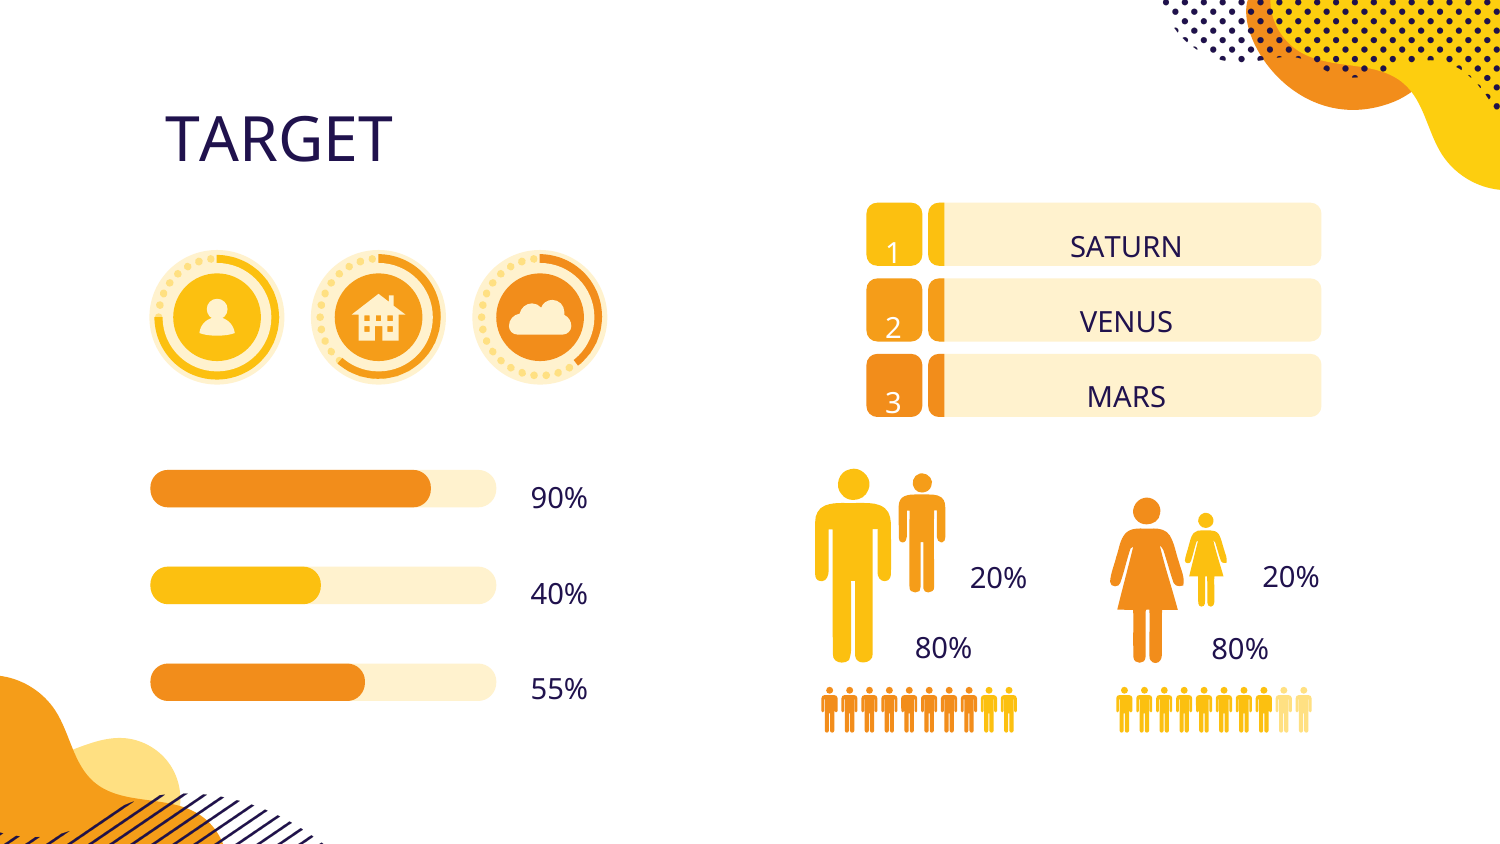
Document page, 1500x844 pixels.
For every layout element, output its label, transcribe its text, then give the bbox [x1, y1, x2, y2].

text_box [885, 686, 893, 694]
text_box [940, 695, 958, 733]
text_box [1195, 695, 1213, 733]
text_box [901, 695, 918, 733]
text_box [912, 473, 933, 493]
text_box [1215, 695, 1233, 733]
text_box 1 [856, 219, 932, 250]
text_box [149, 249, 285, 385]
text_box [821, 695, 838, 733]
text_box [905, 686, 913, 694]
text_box [866, 250, 923, 266]
text_box [980, 695, 998, 733]
text_box [866, 202, 923, 219]
text_box [1136, 695, 1153, 733]
text_box [1295, 695, 1312, 733]
text_box [866, 278, 923, 294]
text_box 90% [508, 464, 611, 508]
text_box 3 [856, 369, 932, 400]
text_box [1120, 686, 1128, 694]
text_box 40% [508, 560, 611, 603]
text_box [866, 686, 873, 694]
text_box [1141, 686, 1148, 694]
text_box SATURN [977, 213, 1276, 257]
text_box [861, 695, 878, 733]
text_box 20% [1247, 543, 1349, 587]
text_box [866, 400, 923, 417]
text_box [985, 686, 993, 694]
text_box [866, 353, 923, 369]
text_box [881, 695, 898, 733]
text_box [1005, 686, 1013, 694]
text_box [1235, 695, 1252, 733]
text_box [826, 686, 834, 694]
text_box [846, 686, 854, 694]
text_box [1240, 686, 1248, 694]
text_box VENUS [977, 288, 1276, 332]
text_box [1180, 686, 1188, 694]
text_box [1260, 686, 1268, 694]
text_box MARS [977, 363, 1276, 407]
text_box [1220, 686, 1228, 694]
text_box [1280, 686, 1288, 694]
text_box [965, 686, 973, 694]
text_box [841, 695, 858, 733]
text_box [1116, 695, 1133, 733]
text_box [1255, 695, 1272, 733]
text_box 2 [856, 294, 932, 325]
text_box [928, 278, 1322, 342]
text_box [837, 468, 870, 500]
text_box [1176, 695, 1193, 733]
title TARGET [150, 83, 1348, 178]
text_box [150, 566, 497, 605]
text_box [1160, 686, 1168, 694]
text_box [898, 494, 946, 593]
text_box 80% [899, 614, 1002, 658]
text_box [928, 202, 1322, 266]
text_box [1110, 528, 1184, 664]
text_box [928, 353, 1322, 417]
text_box [1198, 512, 1214, 528]
text_box [1300, 686, 1308, 694]
text_box [1000, 695, 1017, 733]
text_box 20% [954, 544, 1057, 588]
text_box [1275, 695, 1292, 733]
text_box [310, 249, 446, 385]
text_box [921, 695, 938, 733]
text_box [150, 469, 497, 508]
text_box [1133, 497, 1161, 525]
text_box [960, 695, 978, 733]
text_box [150, 663, 497, 701]
text_box [815, 502, 892, 663]
text_box [472, 249, 608, 385]
text_box [1200, 686, 1208, 694]
text_box 55% [508, 655, 611, 699]
text_box [1156, 695, 1173, 733]
text_box [1184, 530, 1227, 607]
text_box 80% [1196, 615, 1298, 659]
text_box [925, 686, 933, 694]
text_box [945, 686, 953, 694]
text_box [866, 325, 923, 342]
